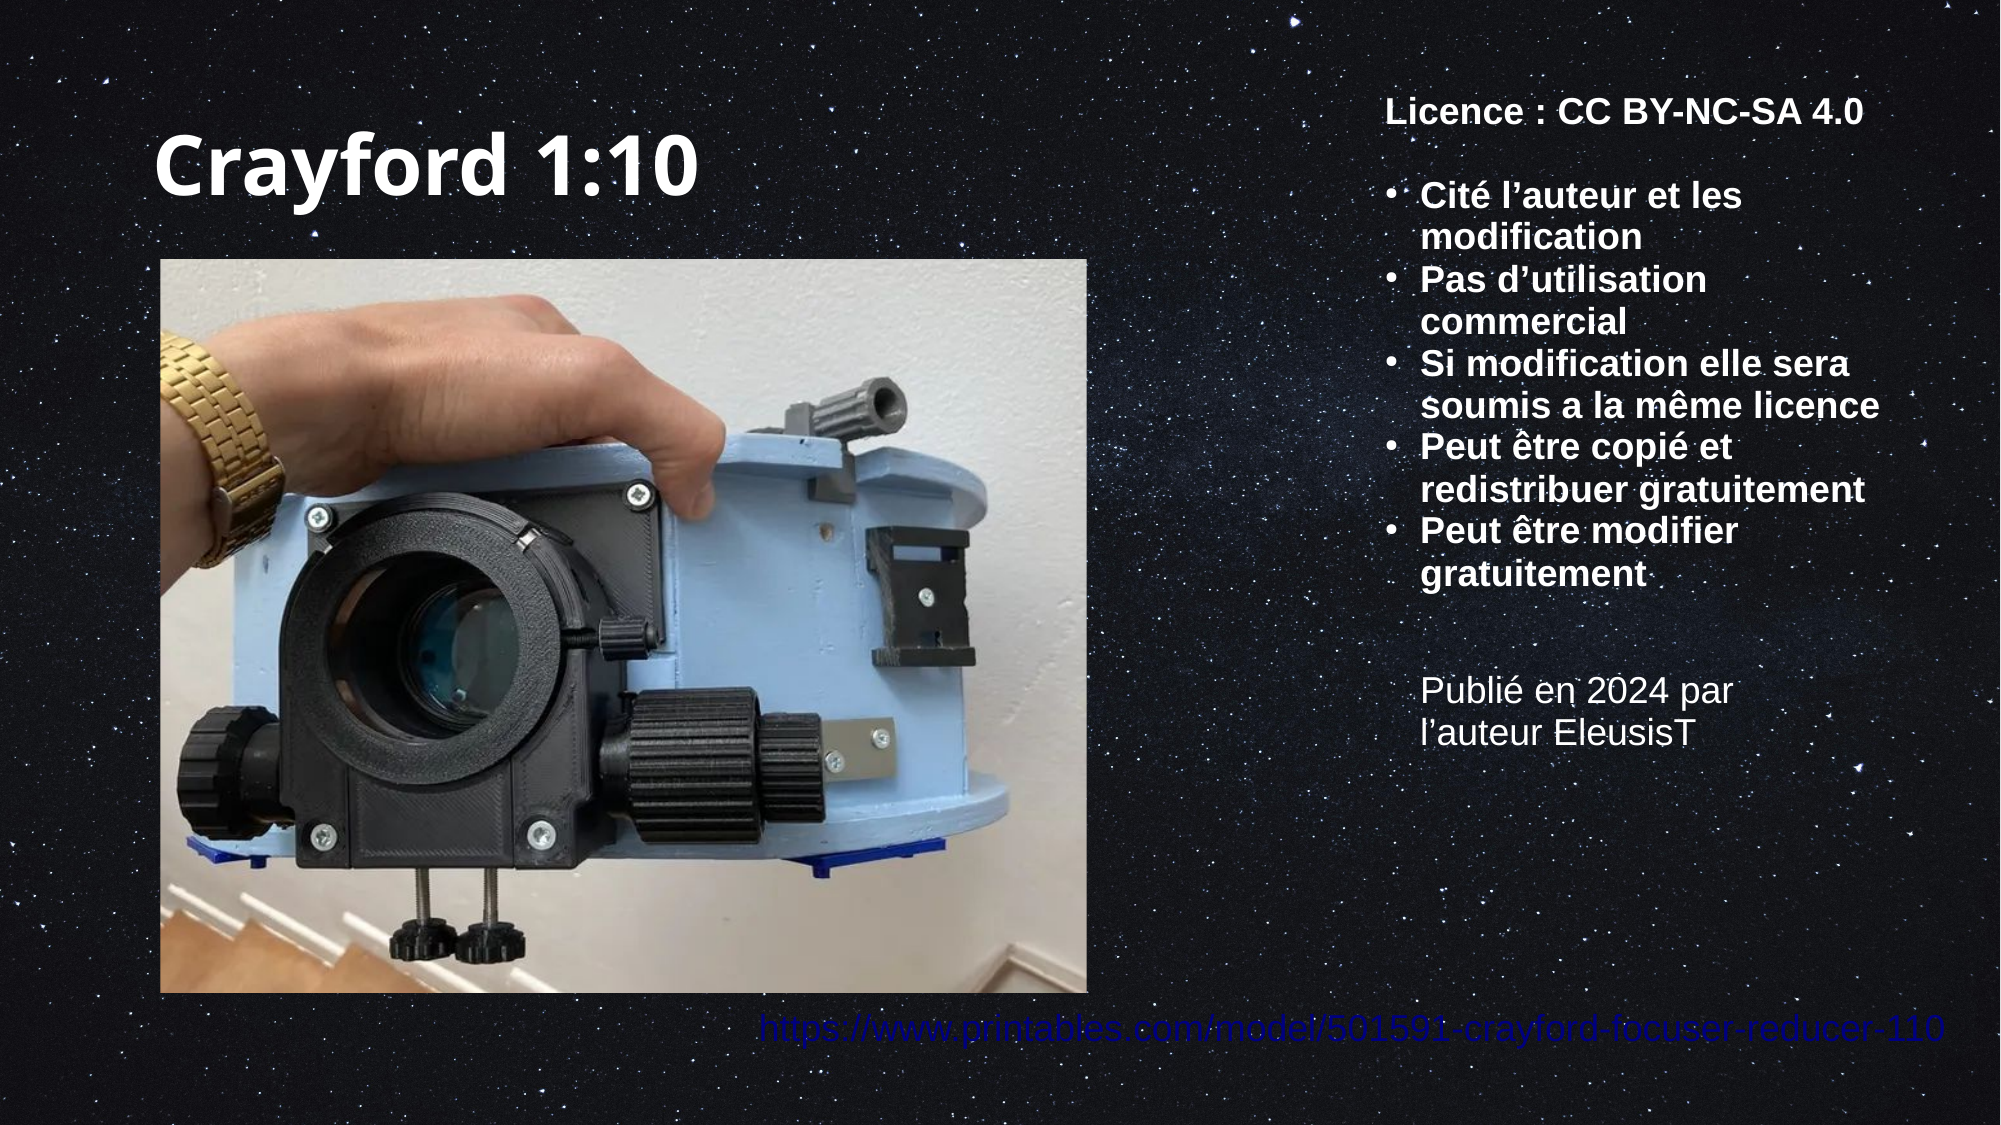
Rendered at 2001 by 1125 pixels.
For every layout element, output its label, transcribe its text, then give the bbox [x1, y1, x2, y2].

text_box Publié en 2024 par l’auteur EleusisT [1405, 662, 1808, 804]
picture [0, 0, 2001, 1125]
text_box Licence : CC BY-NC-SA 4.0 Cité l’auteur et les modification Pas d’utilisation commercial Si modification elle sera soumis a la même licence Peut être copié et redistribuer gratuitement Peut être modifier gratuitement [1370, 82, 1914, 602]
text_box https://www.printables.com/model/501591-crayford-focuser-reducer-110 [744, 999, 1961, 1099]
title Crayford 1:10 [137, 59, 1583, 278]
